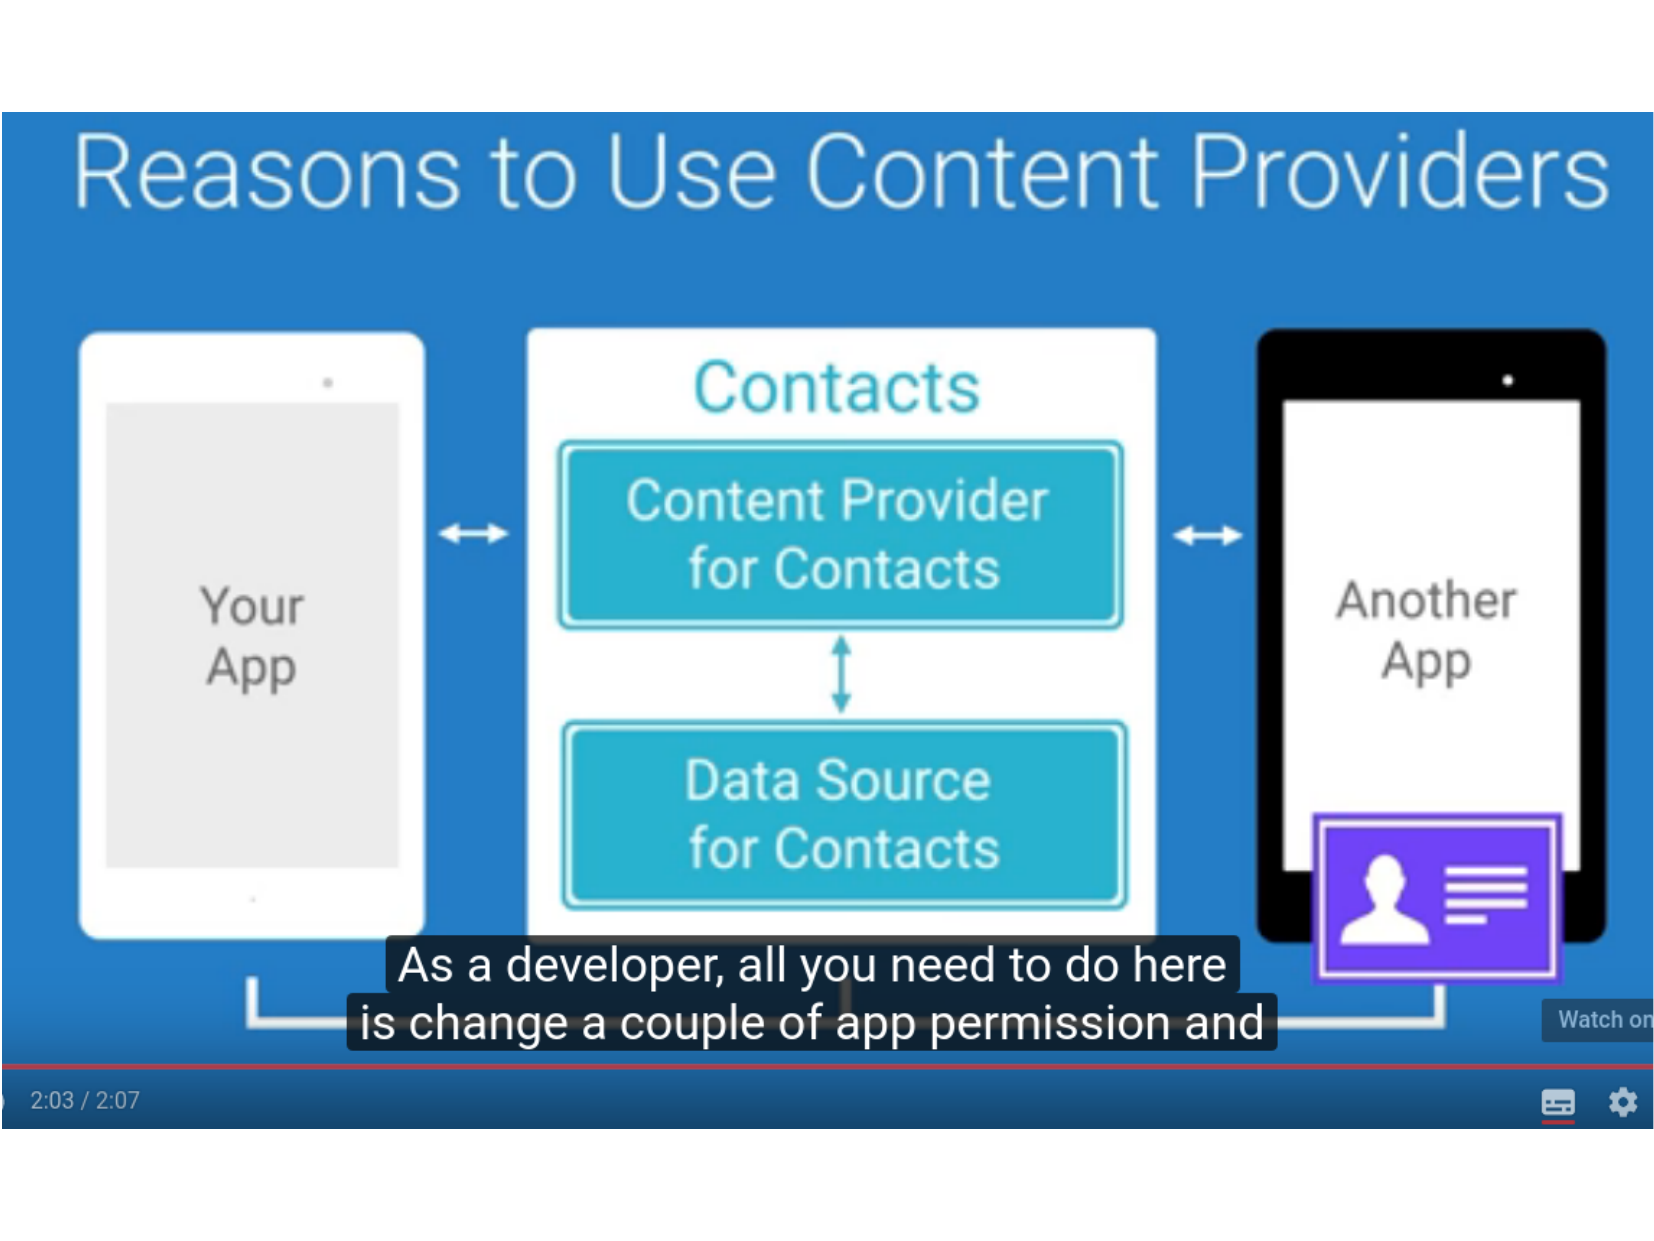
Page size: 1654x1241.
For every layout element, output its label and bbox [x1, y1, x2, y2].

picture [2, 112, 1654, 1129]
